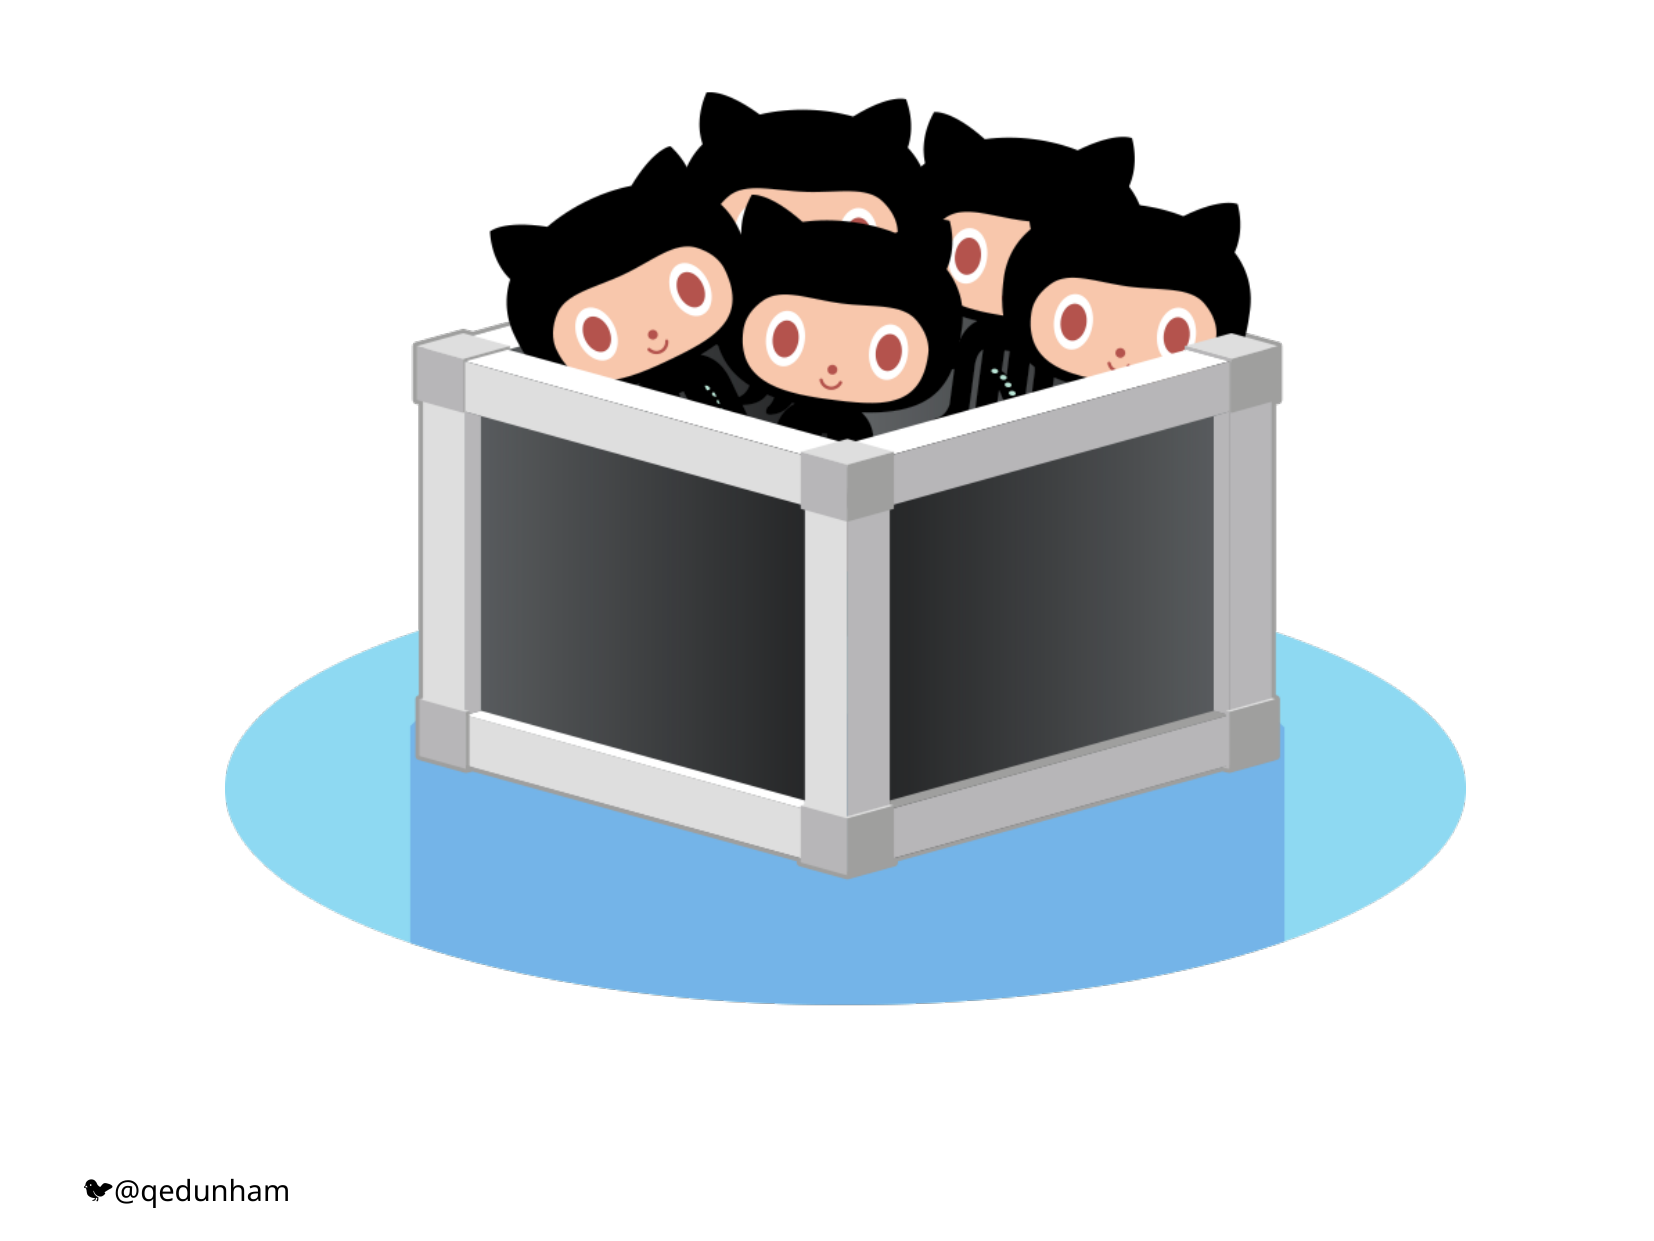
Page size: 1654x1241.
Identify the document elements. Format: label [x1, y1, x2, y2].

picture [225, 0, 1466, 1171]
